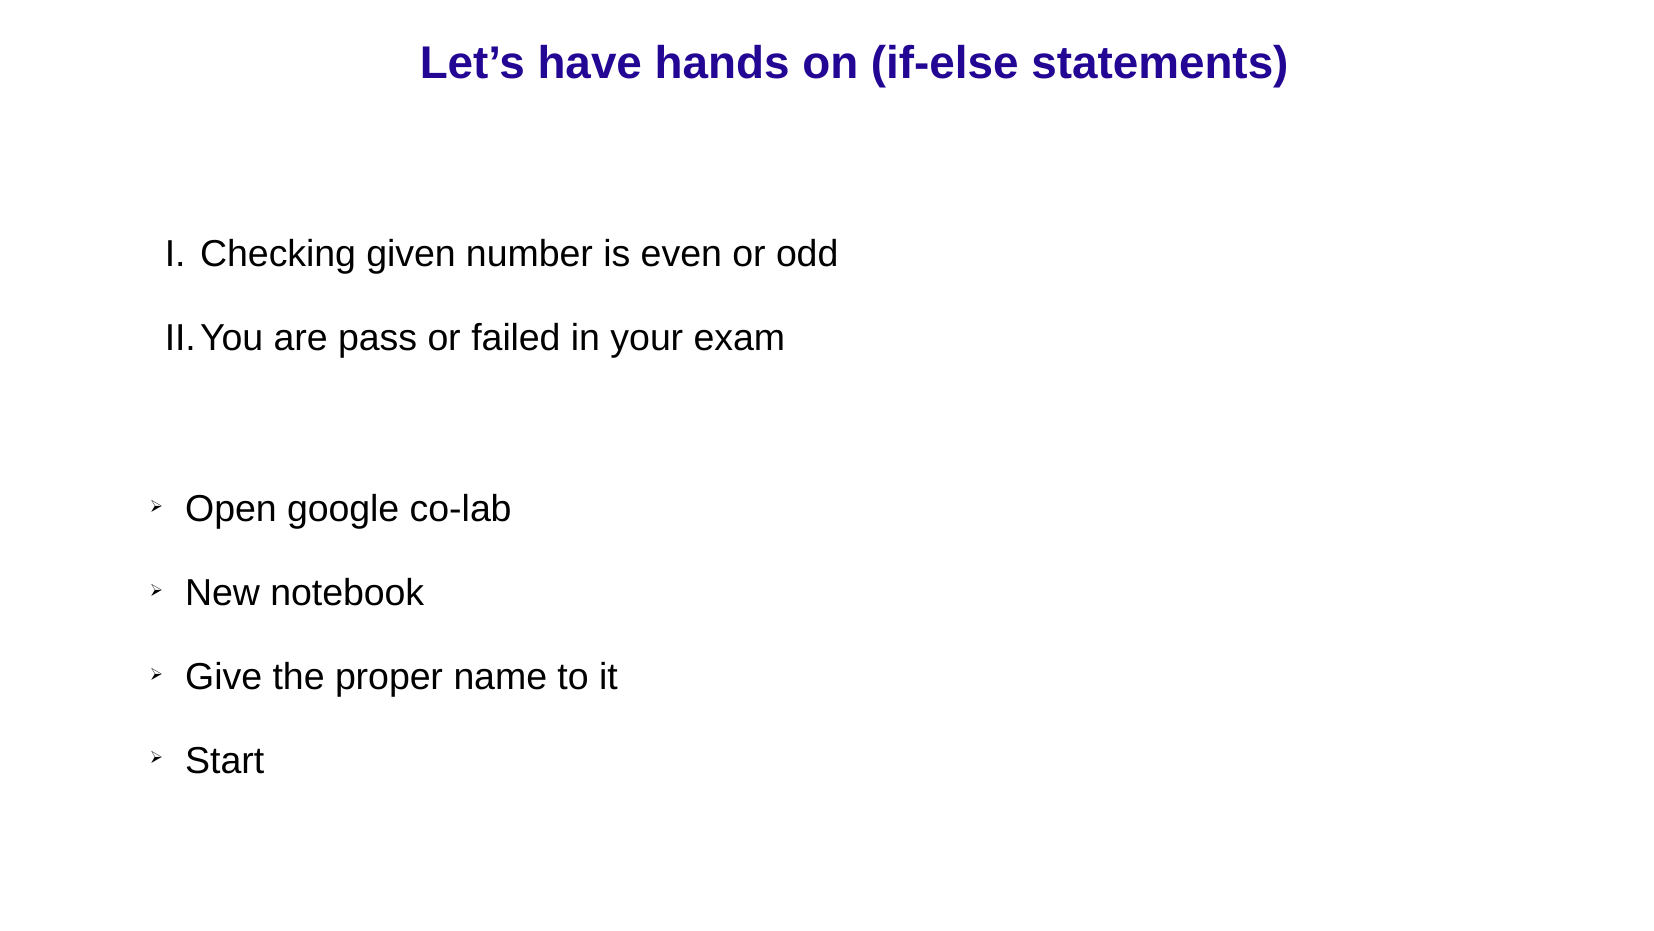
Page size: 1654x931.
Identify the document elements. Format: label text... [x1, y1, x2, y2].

text_box Let’s have hands on (if-else statements) [405, 30, 1381, 148]
text_box Open google co-lab New notebook Give the proper name to it Start [135, 480, 646, 789]
text_box Checking given number is even or odd You are pass or failed in your exam [150, 225, 1096, 408]
